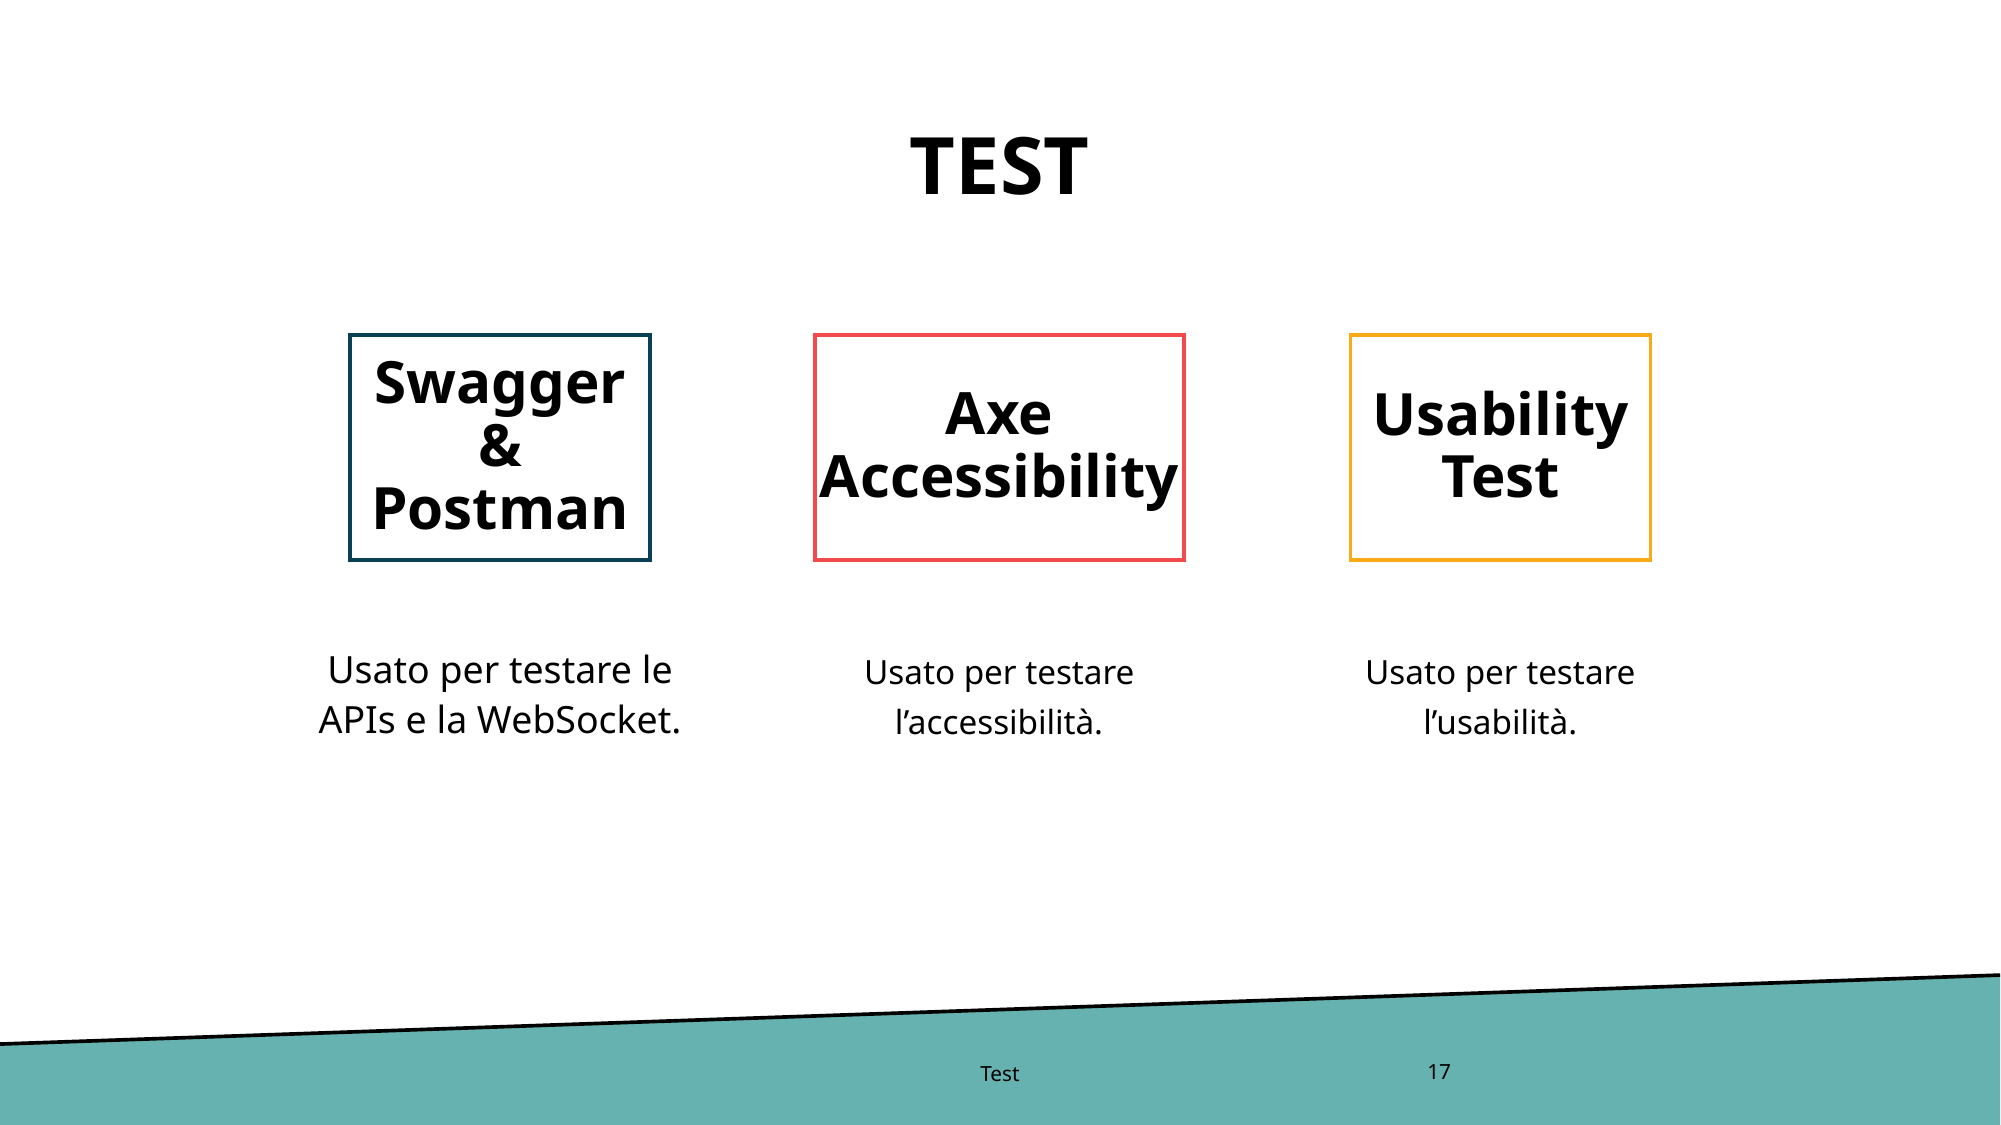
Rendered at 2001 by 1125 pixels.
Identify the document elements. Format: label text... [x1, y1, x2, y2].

title test [137, 59, 1863, 278]
list Usato per testare l’usabilità. [1275, 633, 1726, 897]
text_box [1412, 1042, 1863, 1103]
text_box Test [662, 1042, 1338, 1103]
list Usato per testare l’accessibilità. [774, 633, 1225, 897]
list Axe Accessibility [815, 334, 1184, 560]
list Usability Test [1350, 335, 1651, 561]
list Usato per testare le APIs e la WebSocket. [275, 633, 726, 897]
list Swagger & Postman [350, 335, 651, 561]
